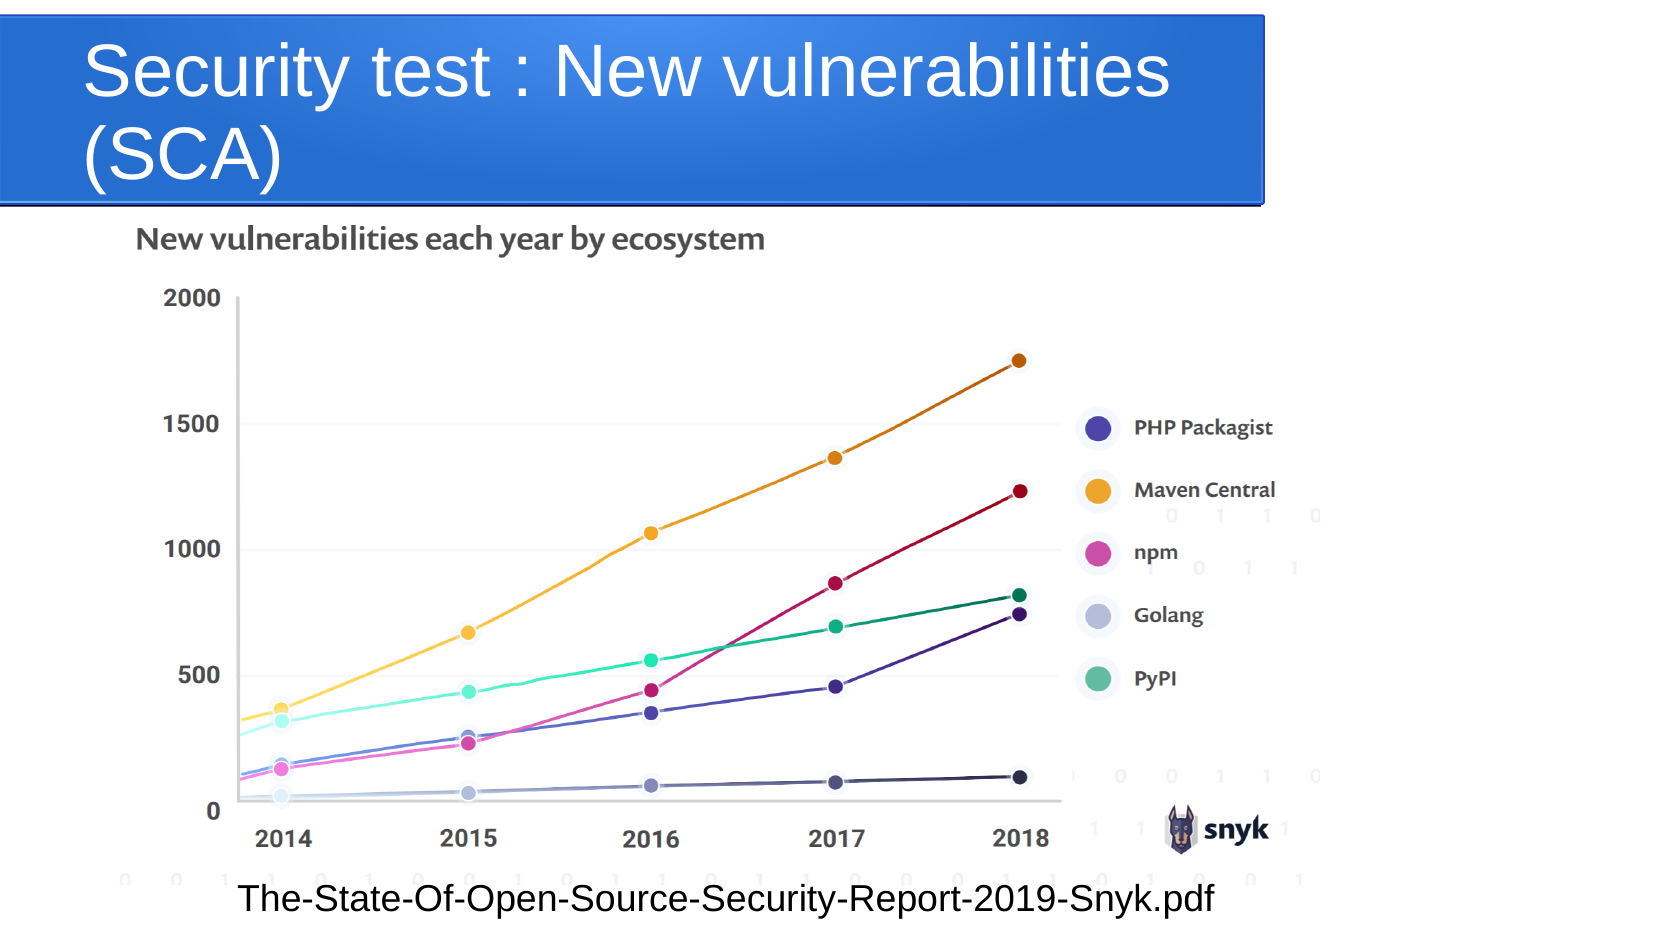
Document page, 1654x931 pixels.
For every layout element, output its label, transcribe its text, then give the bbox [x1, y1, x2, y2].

text_box The-State-Of-Open-Source-Security-Report-2019-Snyk.pdf [222, 870, 1231, 927]
title Security test : New vulnerabilities (SCA) [82, 29, 1235, 196]
picture [114, 209, 1321, 886]
